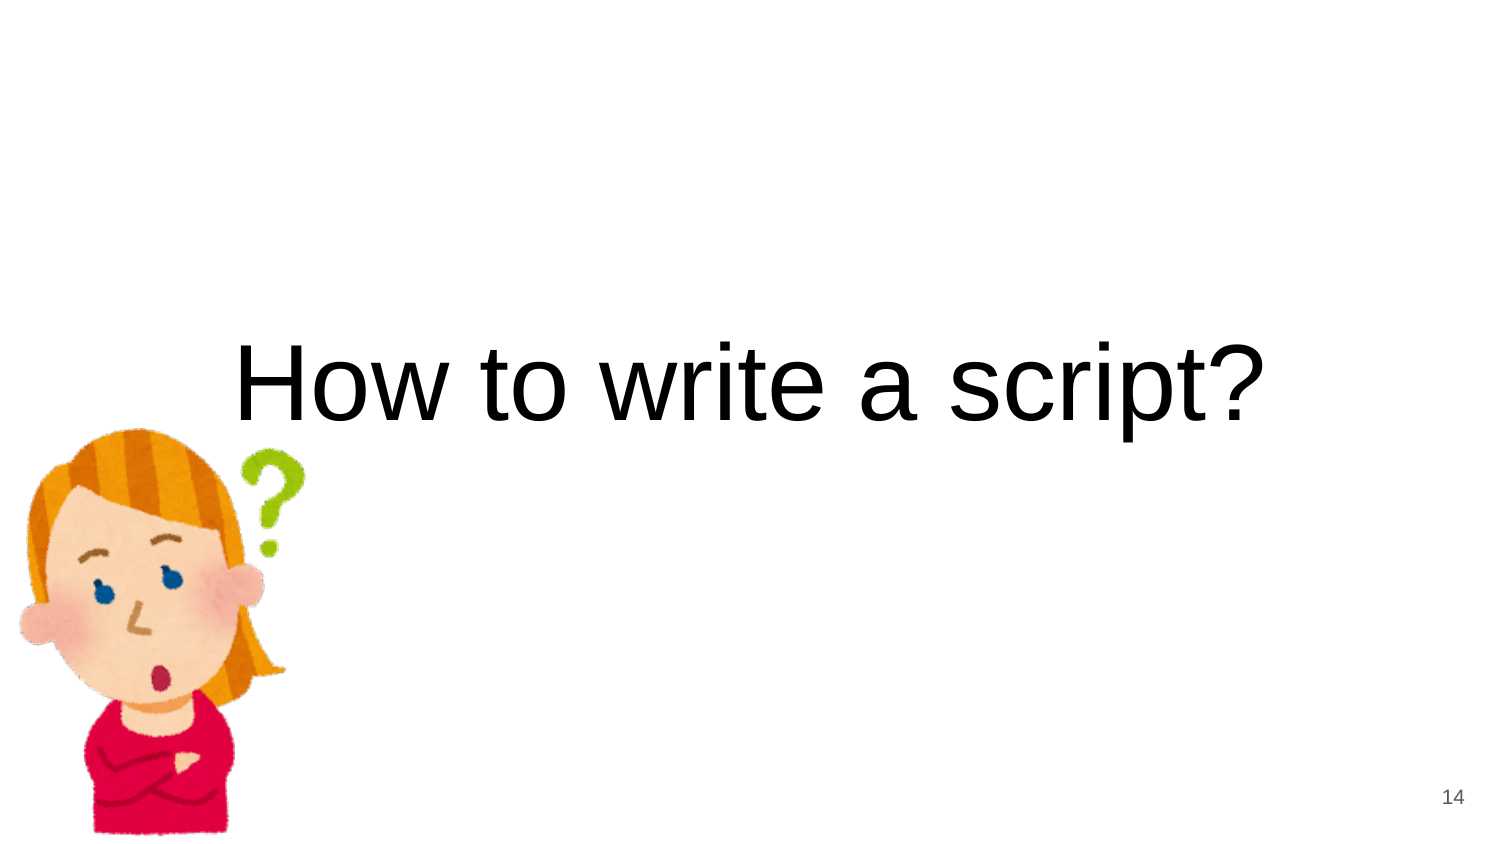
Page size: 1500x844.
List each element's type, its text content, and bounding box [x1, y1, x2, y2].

title How to write a script? [51, 122, 1449, 459]
slide_number <number> [1389, 764, 1480, 830]
picture [0, 421, 318, 844]
